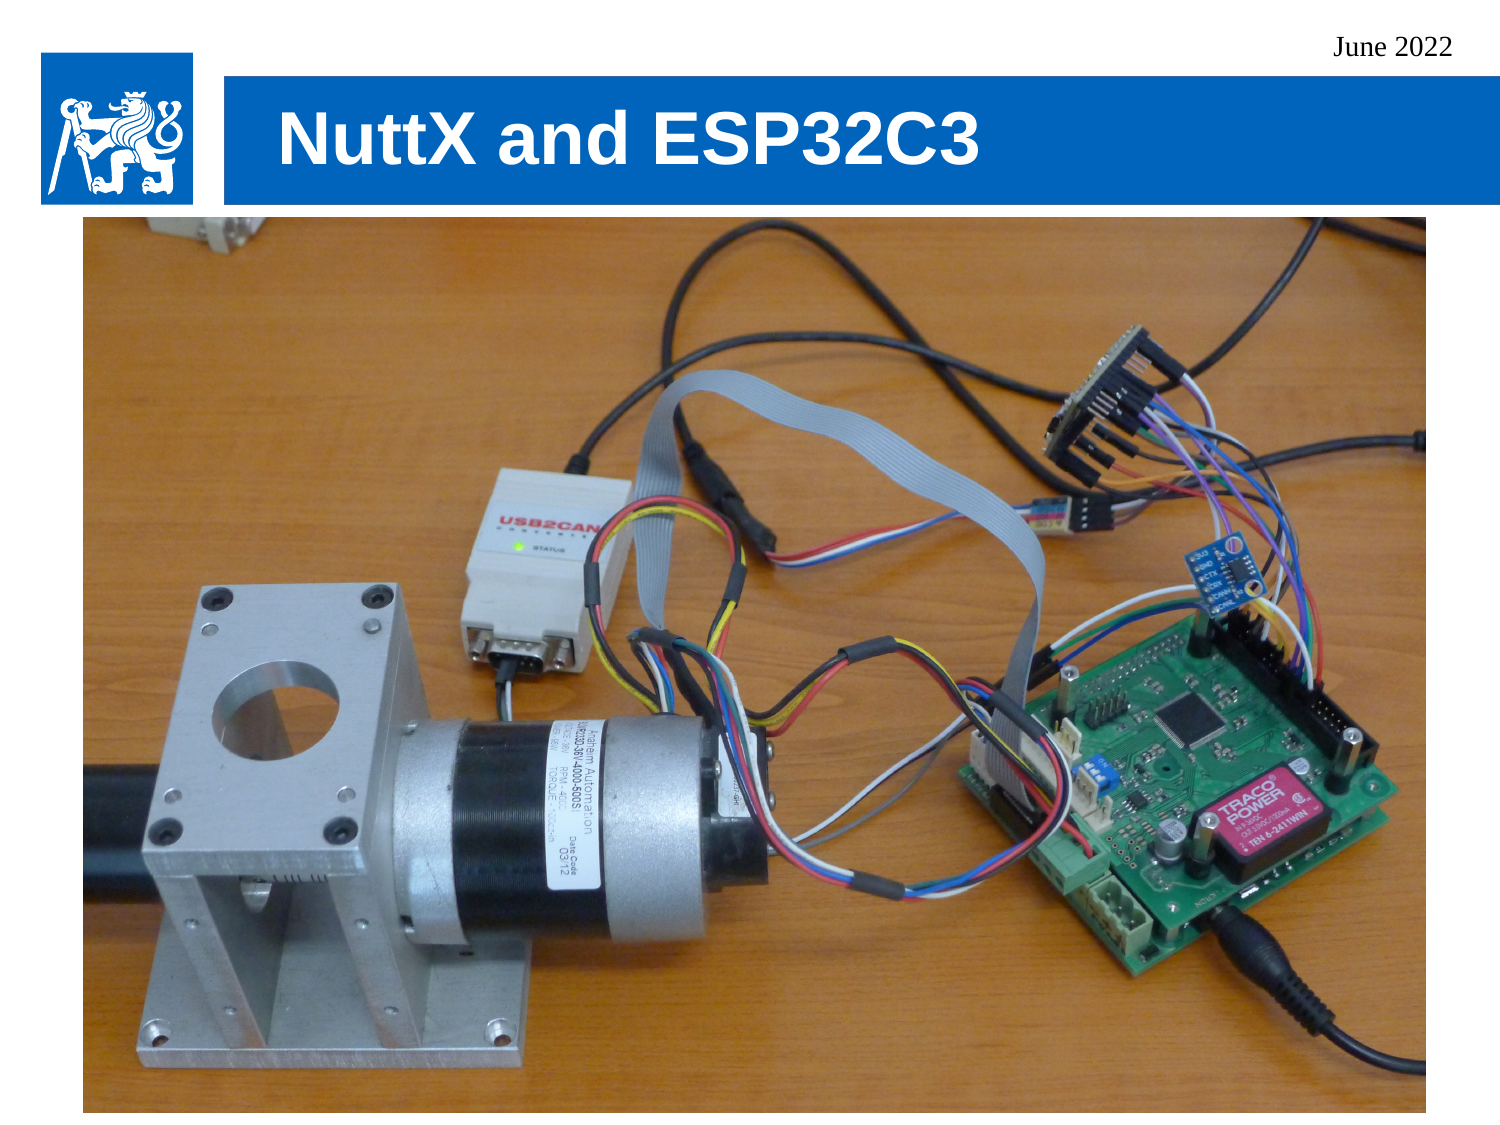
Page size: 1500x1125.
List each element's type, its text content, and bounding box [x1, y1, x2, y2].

picture [83, 217, 1426, 1113]
title NuttX and ESP32C3 [277, 44, 1500, 181]
